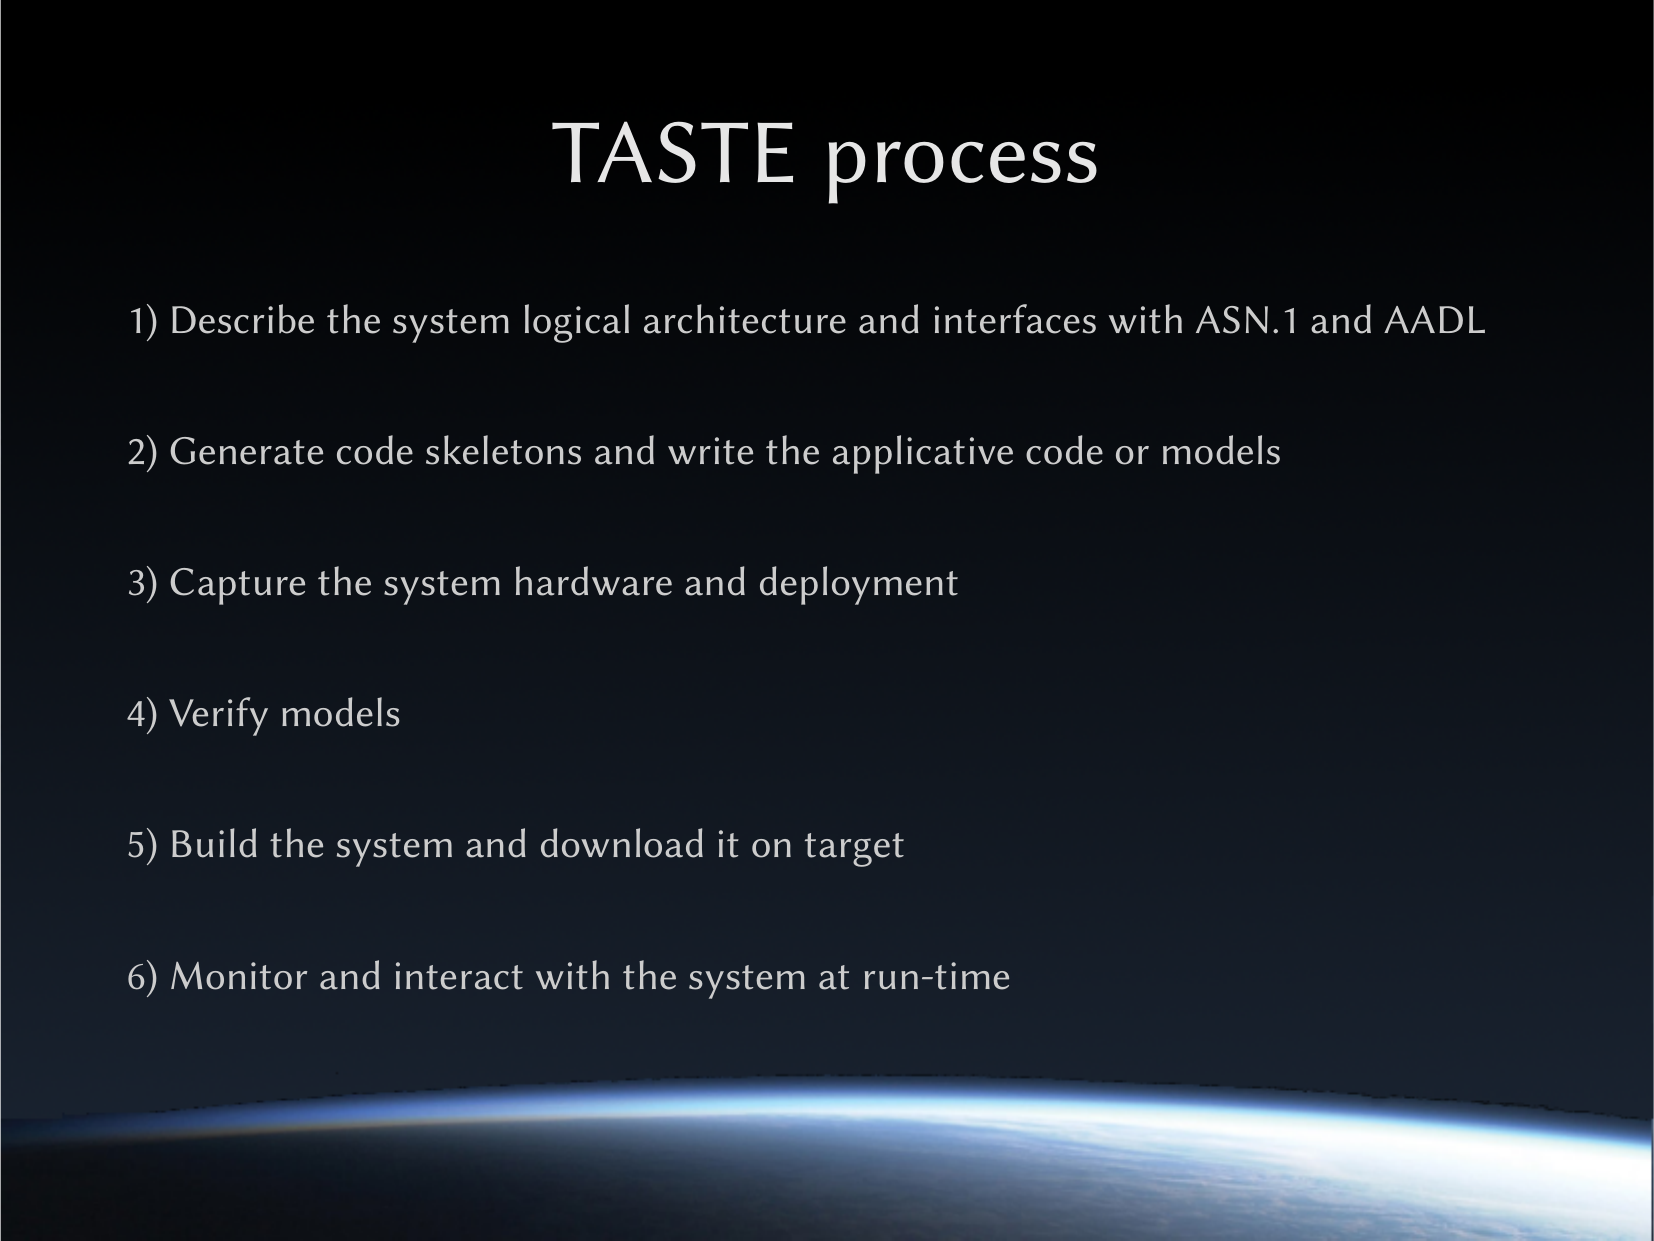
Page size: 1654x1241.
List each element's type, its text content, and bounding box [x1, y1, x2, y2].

title TASTE process [82, 49, 1571, 257]
picture [0, 0, 1654, 1241]
list 1) Describe the system logical architecture and interfaces with ASN.1 and AADL 2) Generate code skeletons and write the applicative code or models 3) Capture the system hardware and deployment 4) Verify models 5) Build the system and download it on target 6) Monitor and interact with the system at run-time [82, 296, 1538, 1016]
